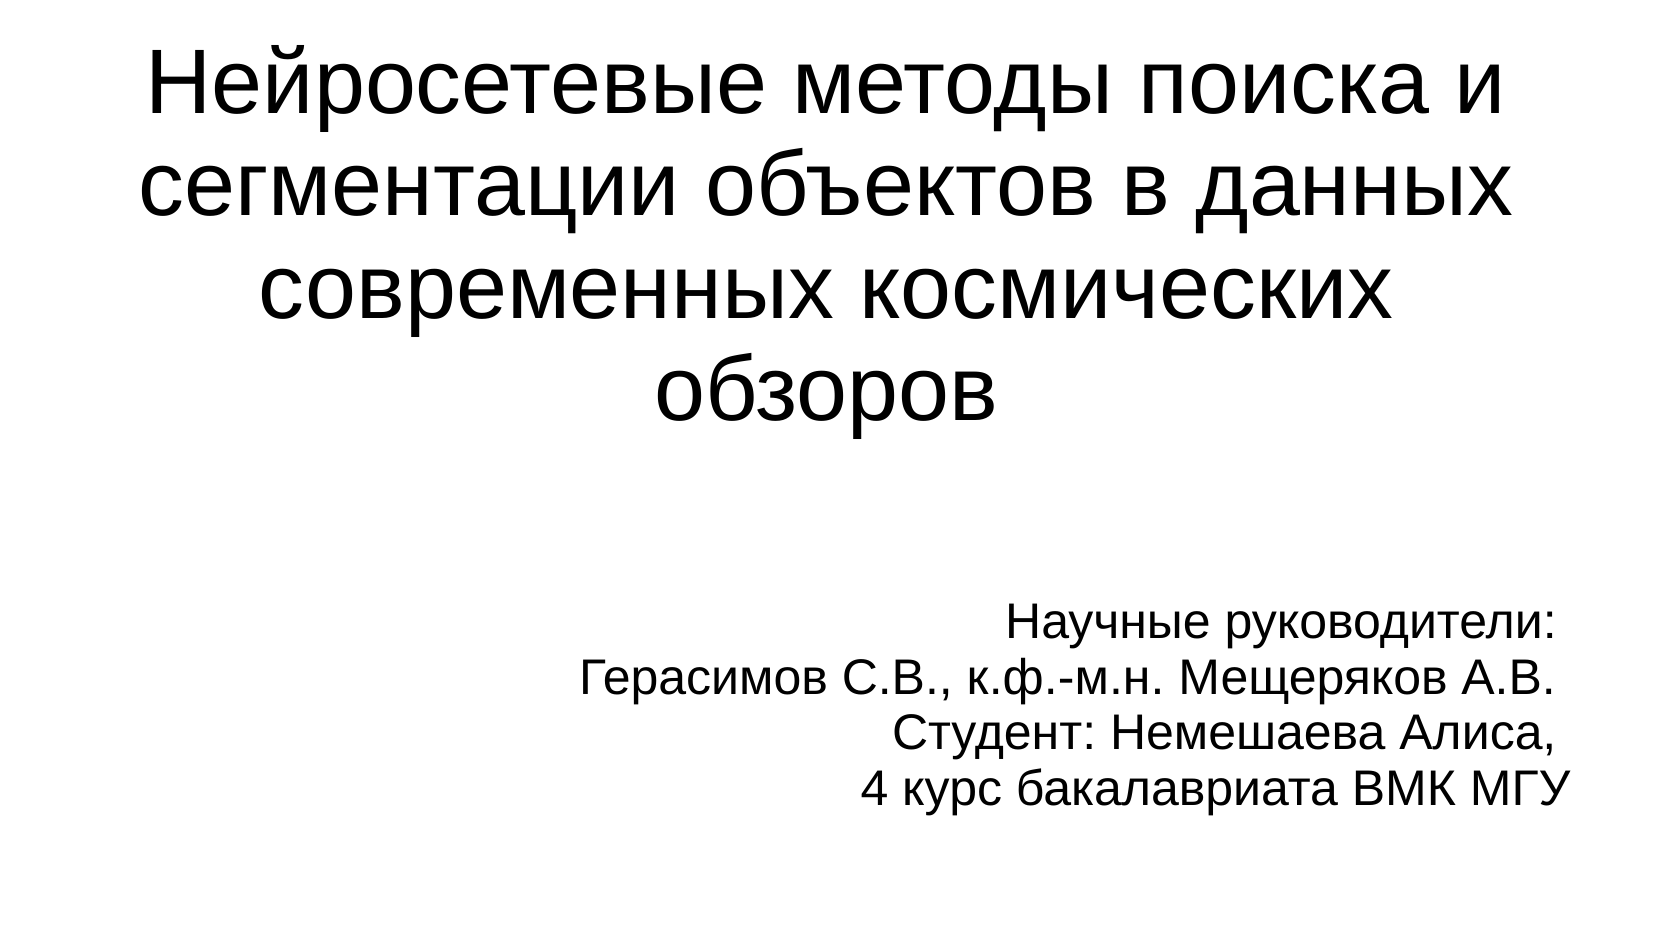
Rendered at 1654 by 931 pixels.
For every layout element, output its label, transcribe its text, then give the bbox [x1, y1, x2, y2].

subtitle Научные руководители: Герасимов С.В., к.ф.-м.н. Мещеряков А.В. Студент: Немешаева Алиса, 4 курс бакалавриата ВМК МГУ [82, 588, 1571, 821]
title Нейросетевые методы поиска и сегментации объектов в данных современных космических обзоров [82, 30, 1571, 441]
